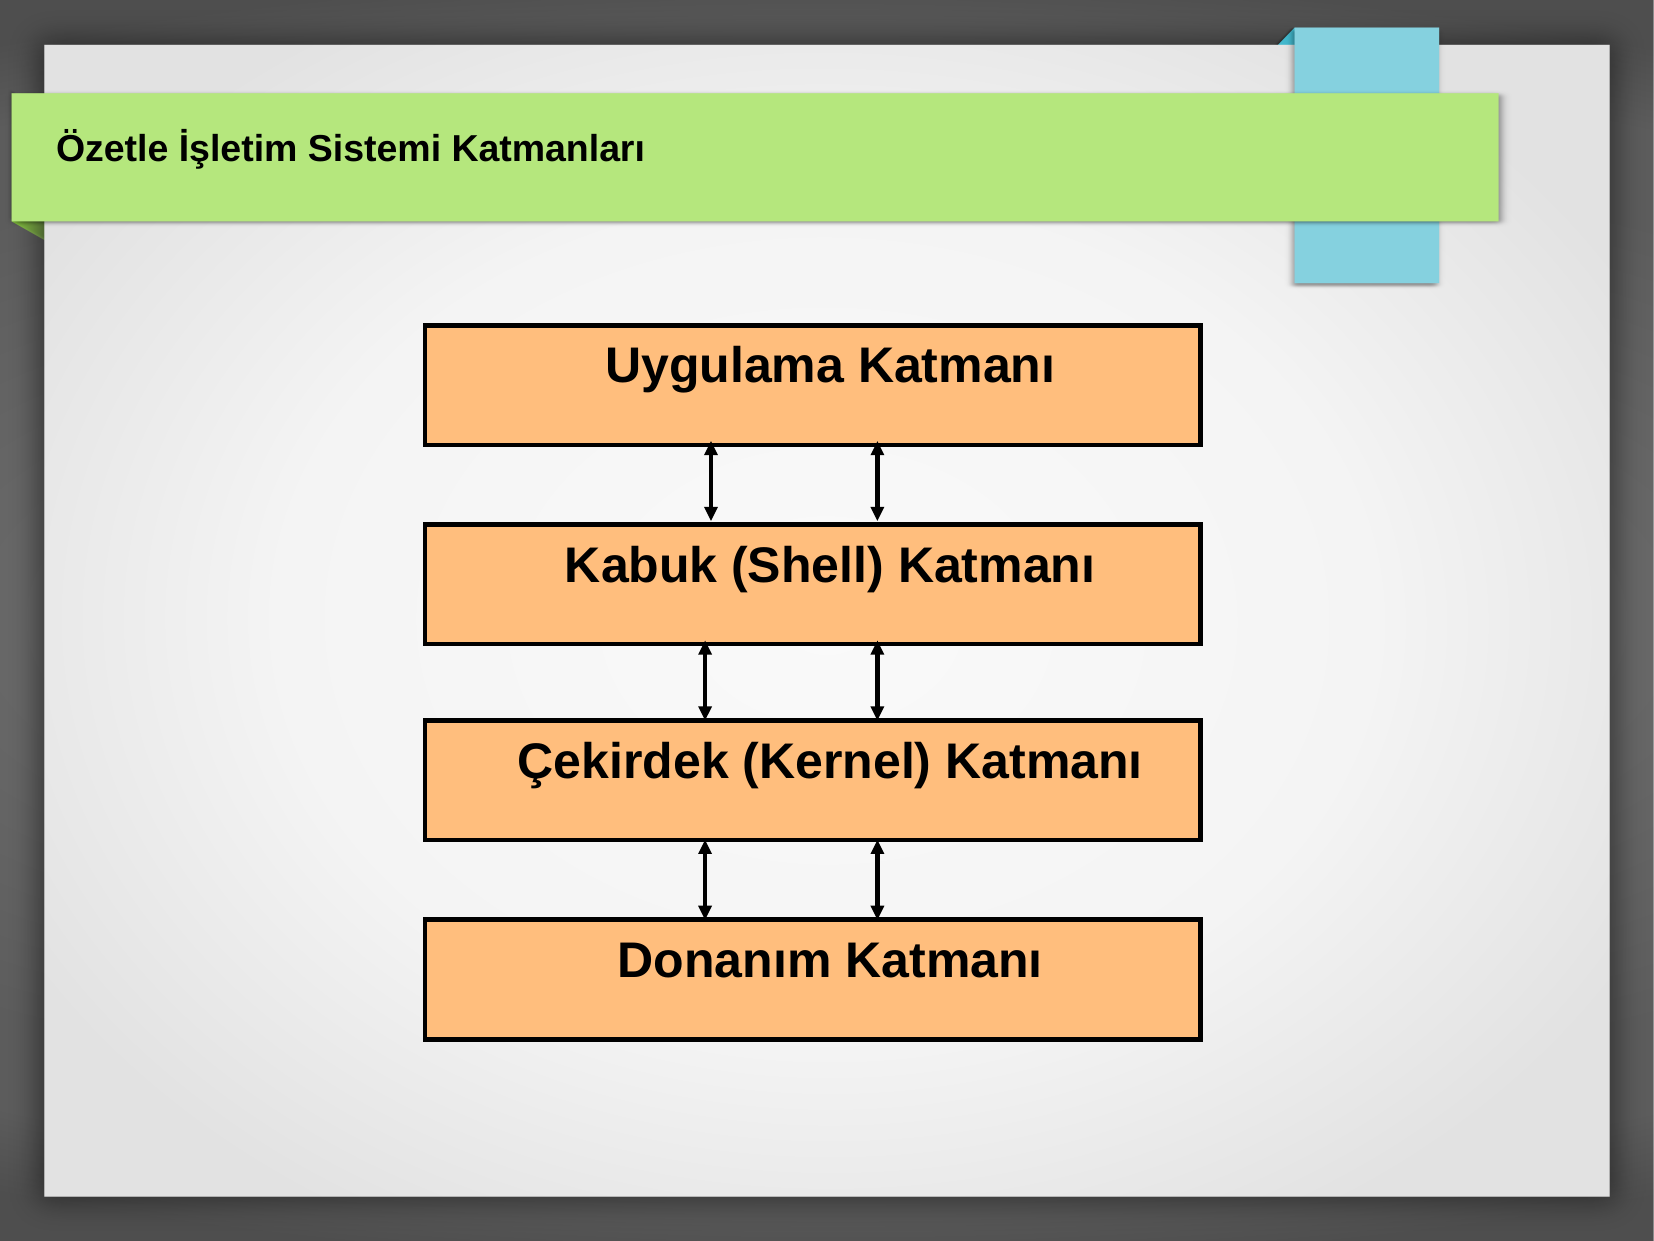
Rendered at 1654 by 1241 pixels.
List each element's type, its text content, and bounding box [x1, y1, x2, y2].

text_box Özetle İşletim Sistemi Katmanları [41, 120, 1134, 220]
picture [0, 0, 1654, 1241]
text_box Uygulama Katmanı [425, 325, 1201, 445]
text_box Donanım Katmanı [425, 919, 1201, 1040]
text_box Kabuk (Shell) Katmanı [425, 524, 1201, 645]
text_box Çekirdek (Kernel) Katmanı [425, 720, 1201, 841]
